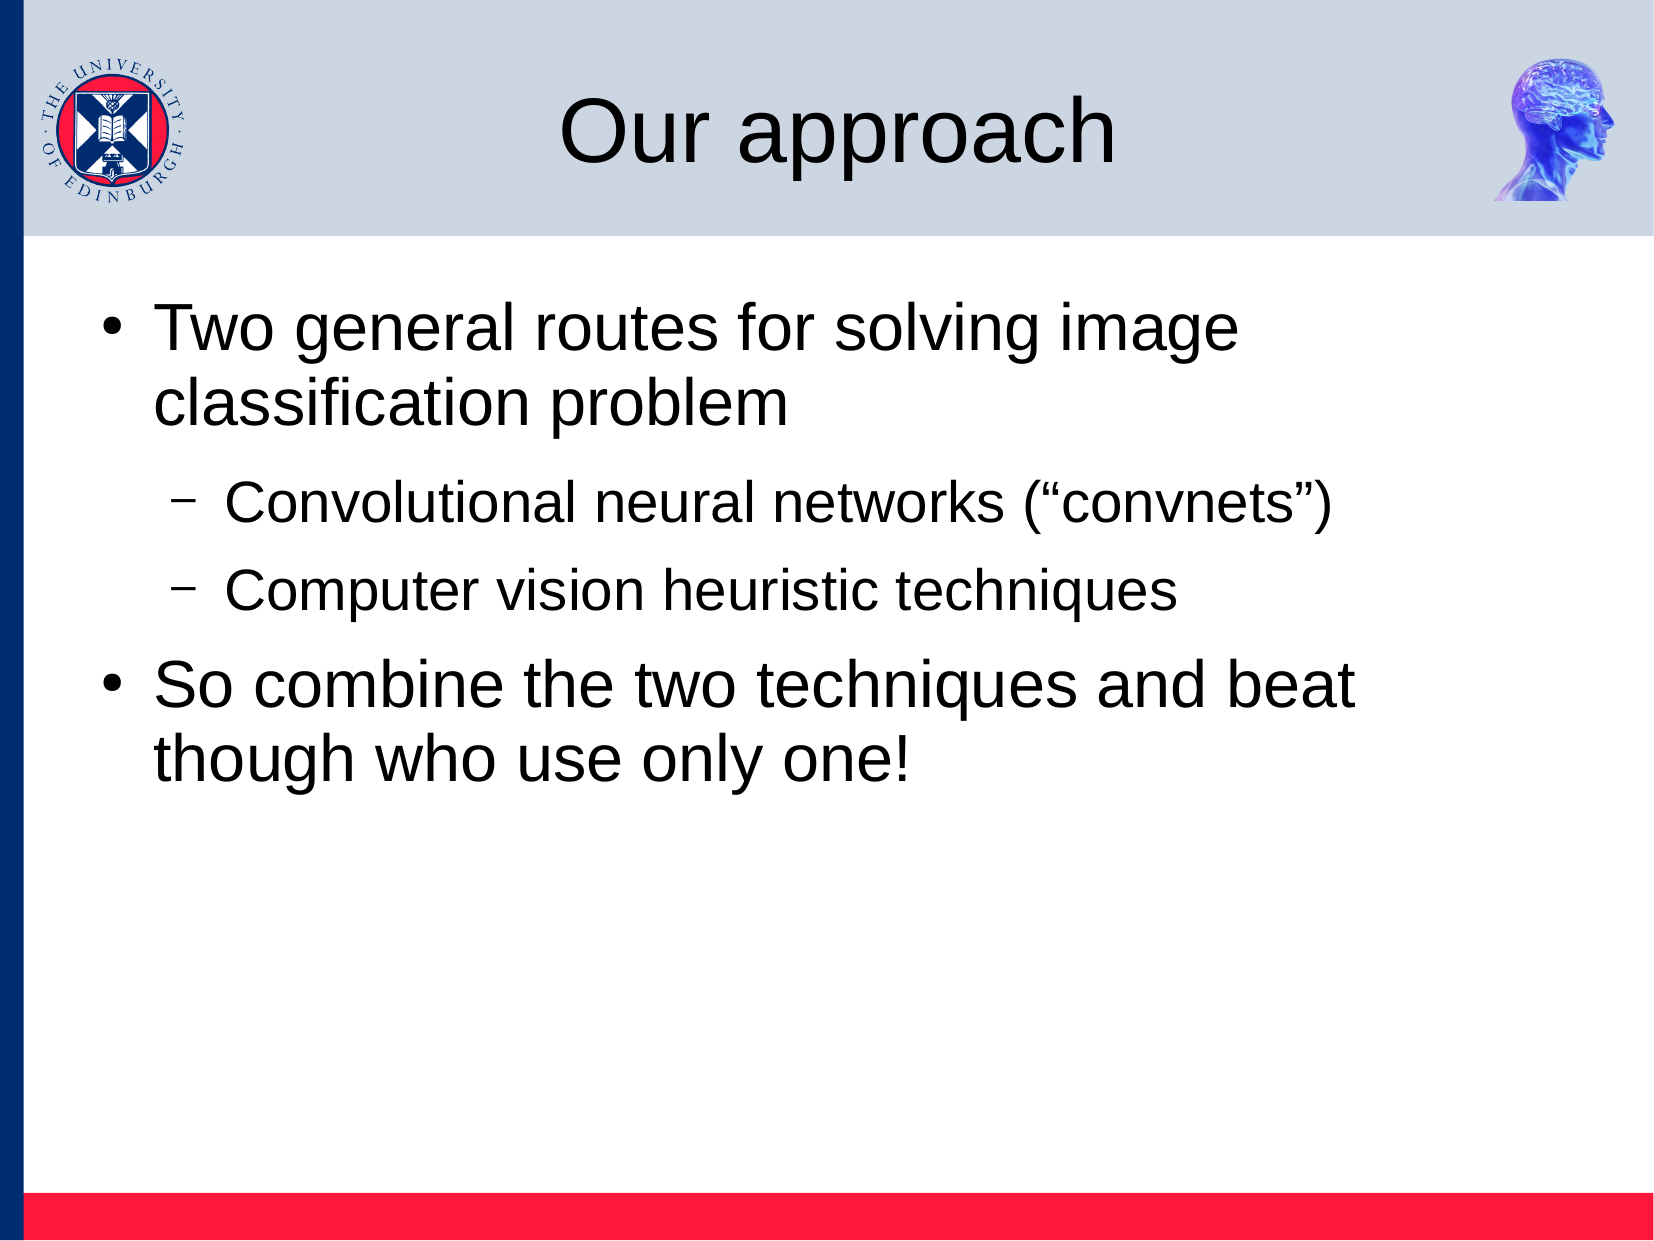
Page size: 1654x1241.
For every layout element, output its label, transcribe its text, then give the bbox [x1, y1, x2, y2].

list Two general routes for solving image classification problem Convolutional neural networks (“convnets”) Computer vision heuristic techniques So combine the two techniques and beat though who use only one! [82, 290, 1571, 1010]
picture [38, 56, 183, 205]
title Our approach [183, 49, 1494, 213]
picture [1494, 58, 1615, 201]
